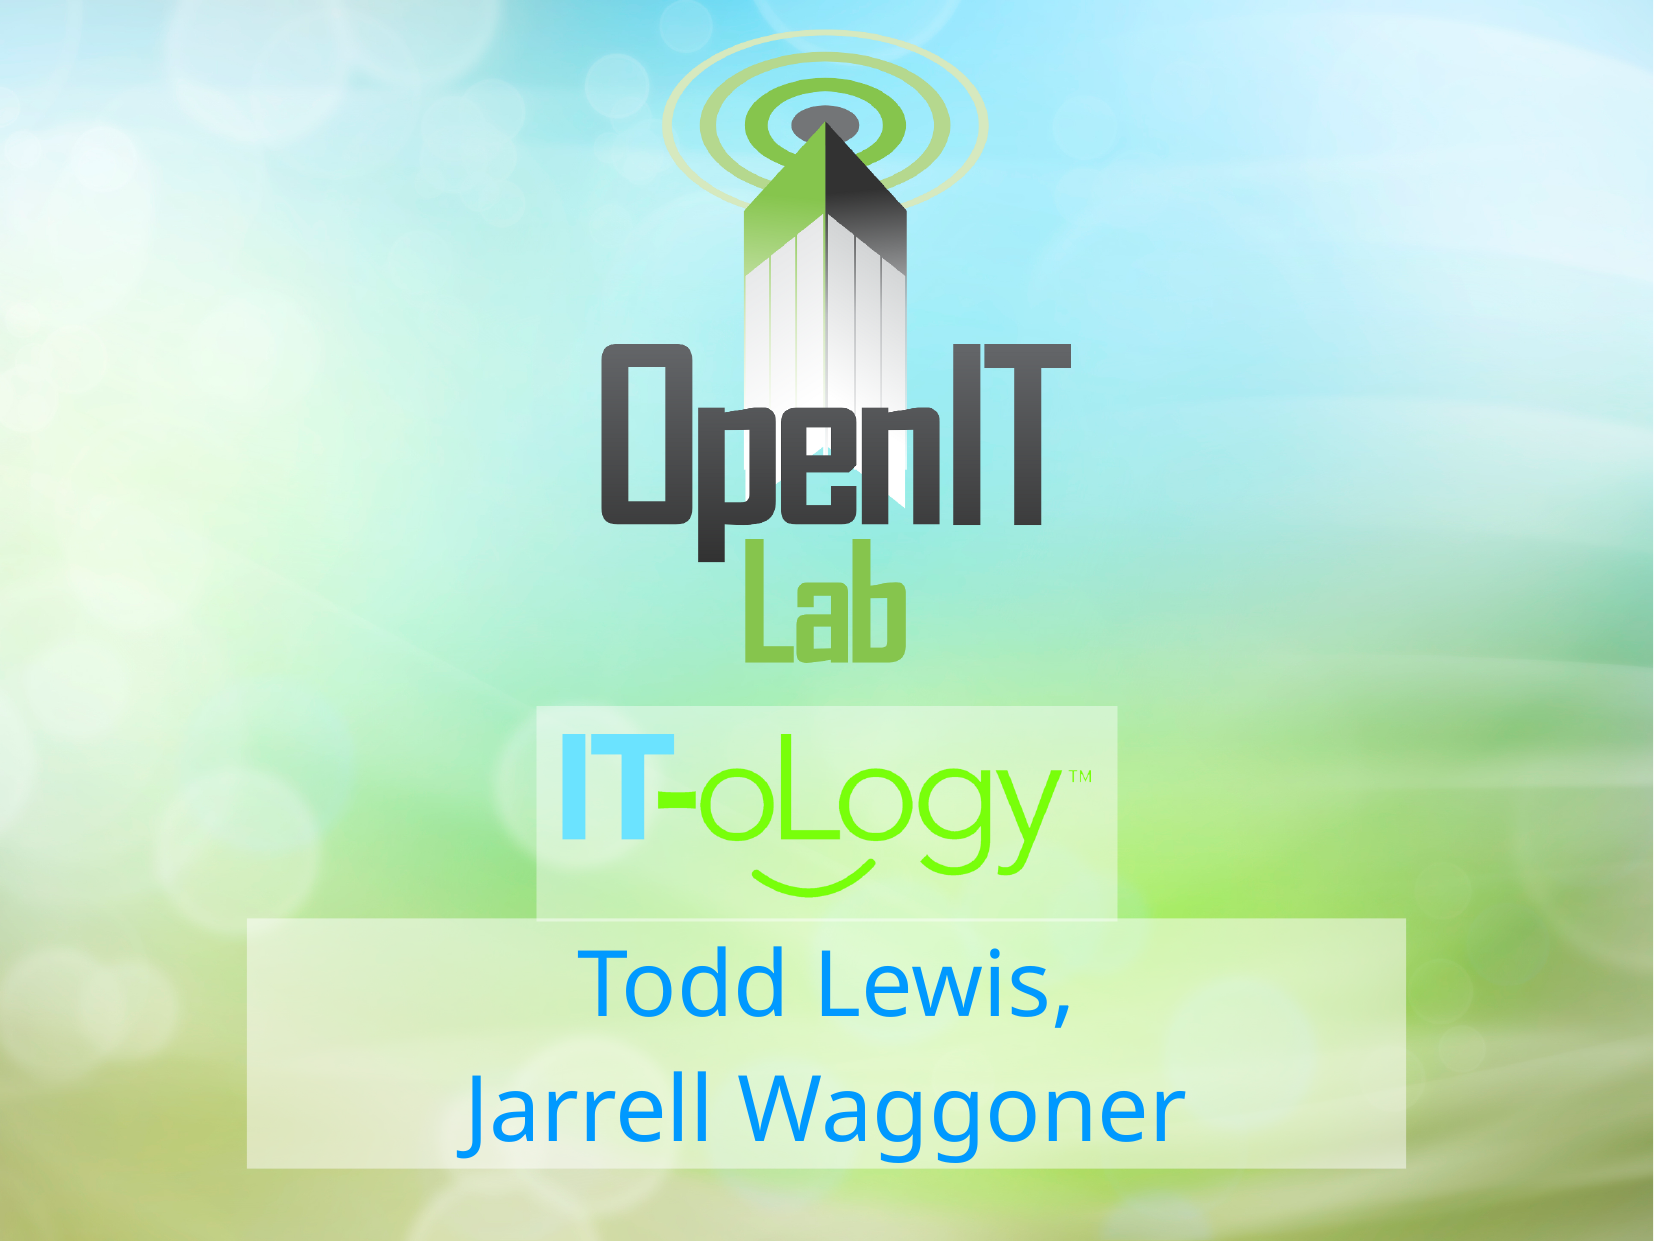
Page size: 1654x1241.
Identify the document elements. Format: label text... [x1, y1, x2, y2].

title Todd Lewis, Jarrell Waggoner [246, 931, 1407, 1156]
picture [0, 0, 1654, 1241]
